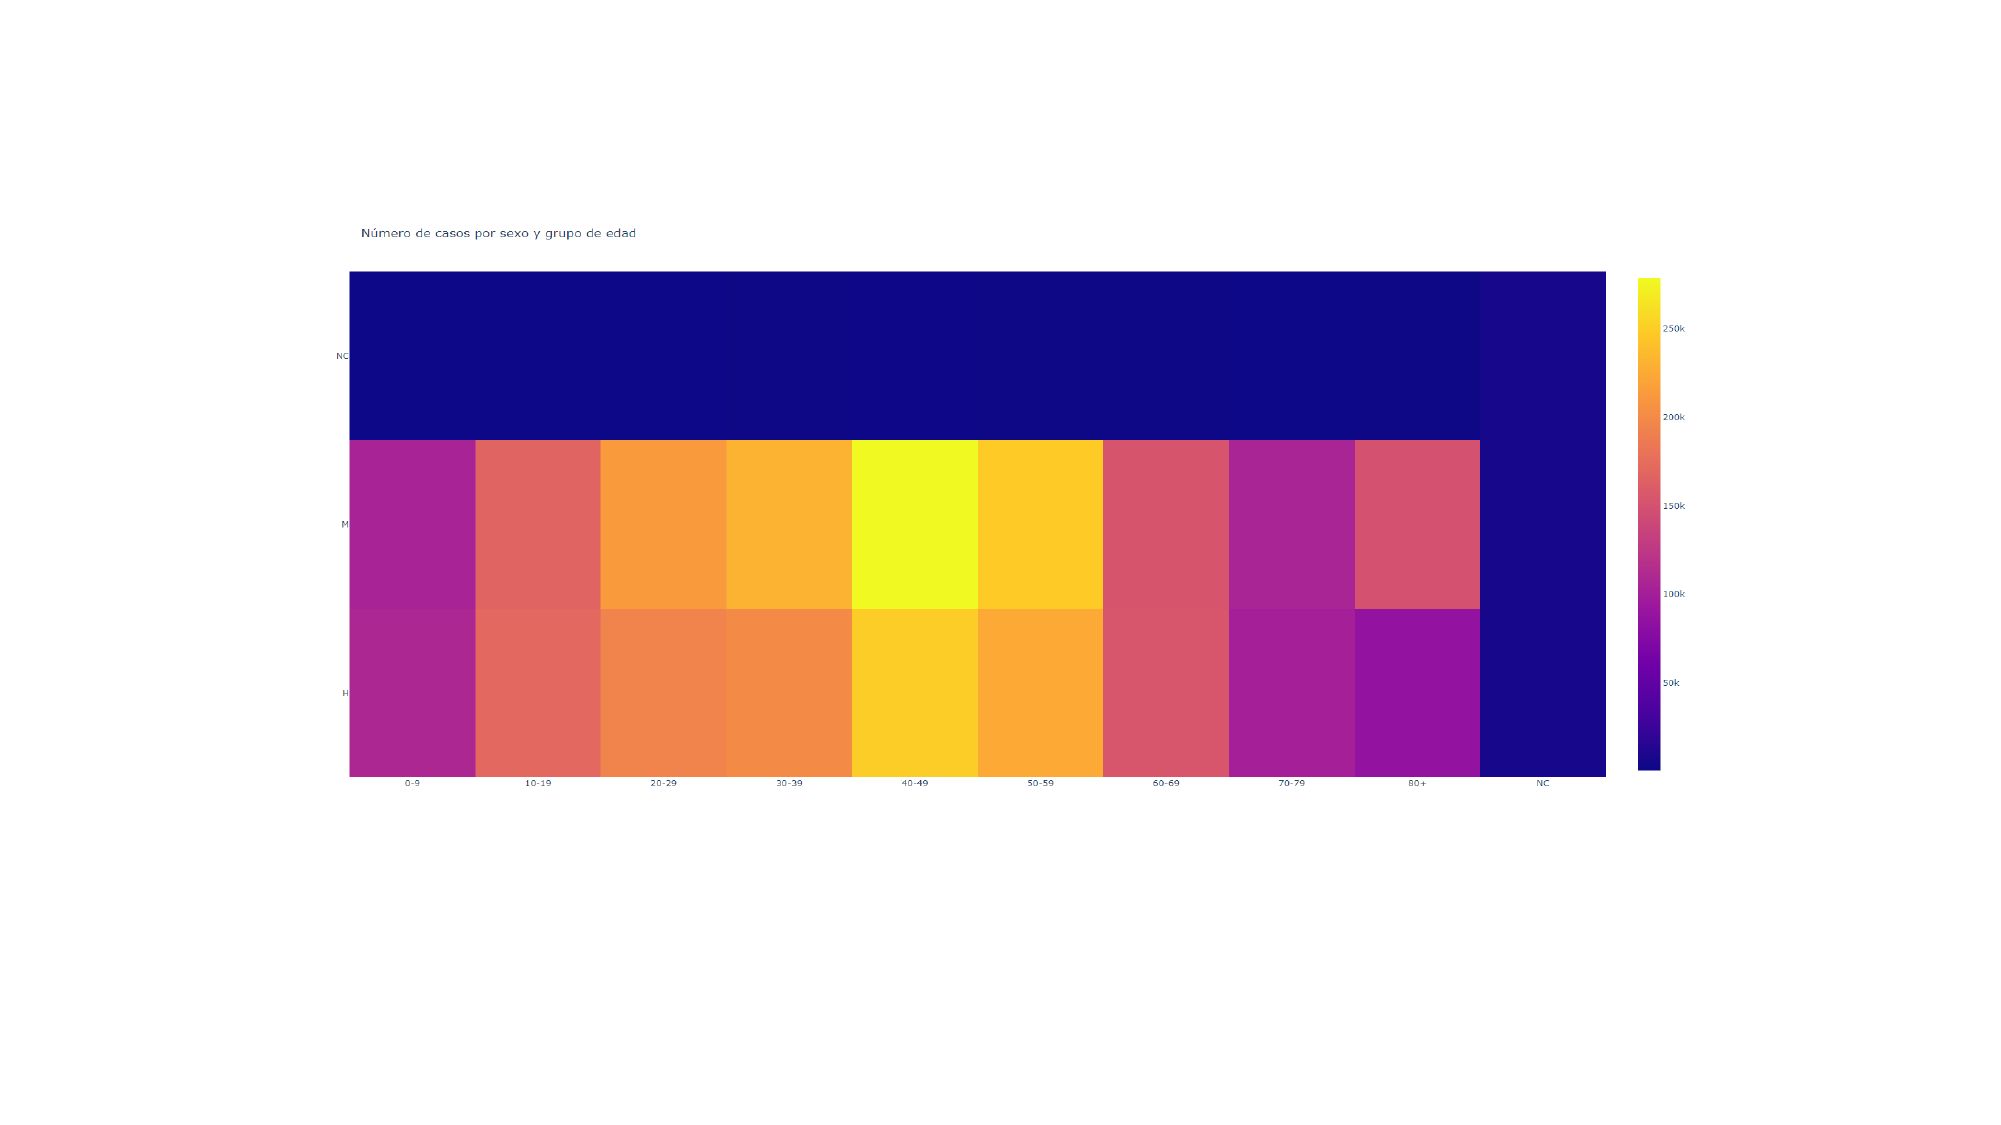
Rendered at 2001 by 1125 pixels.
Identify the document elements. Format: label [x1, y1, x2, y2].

picture [330, 224, 1689, 792]
